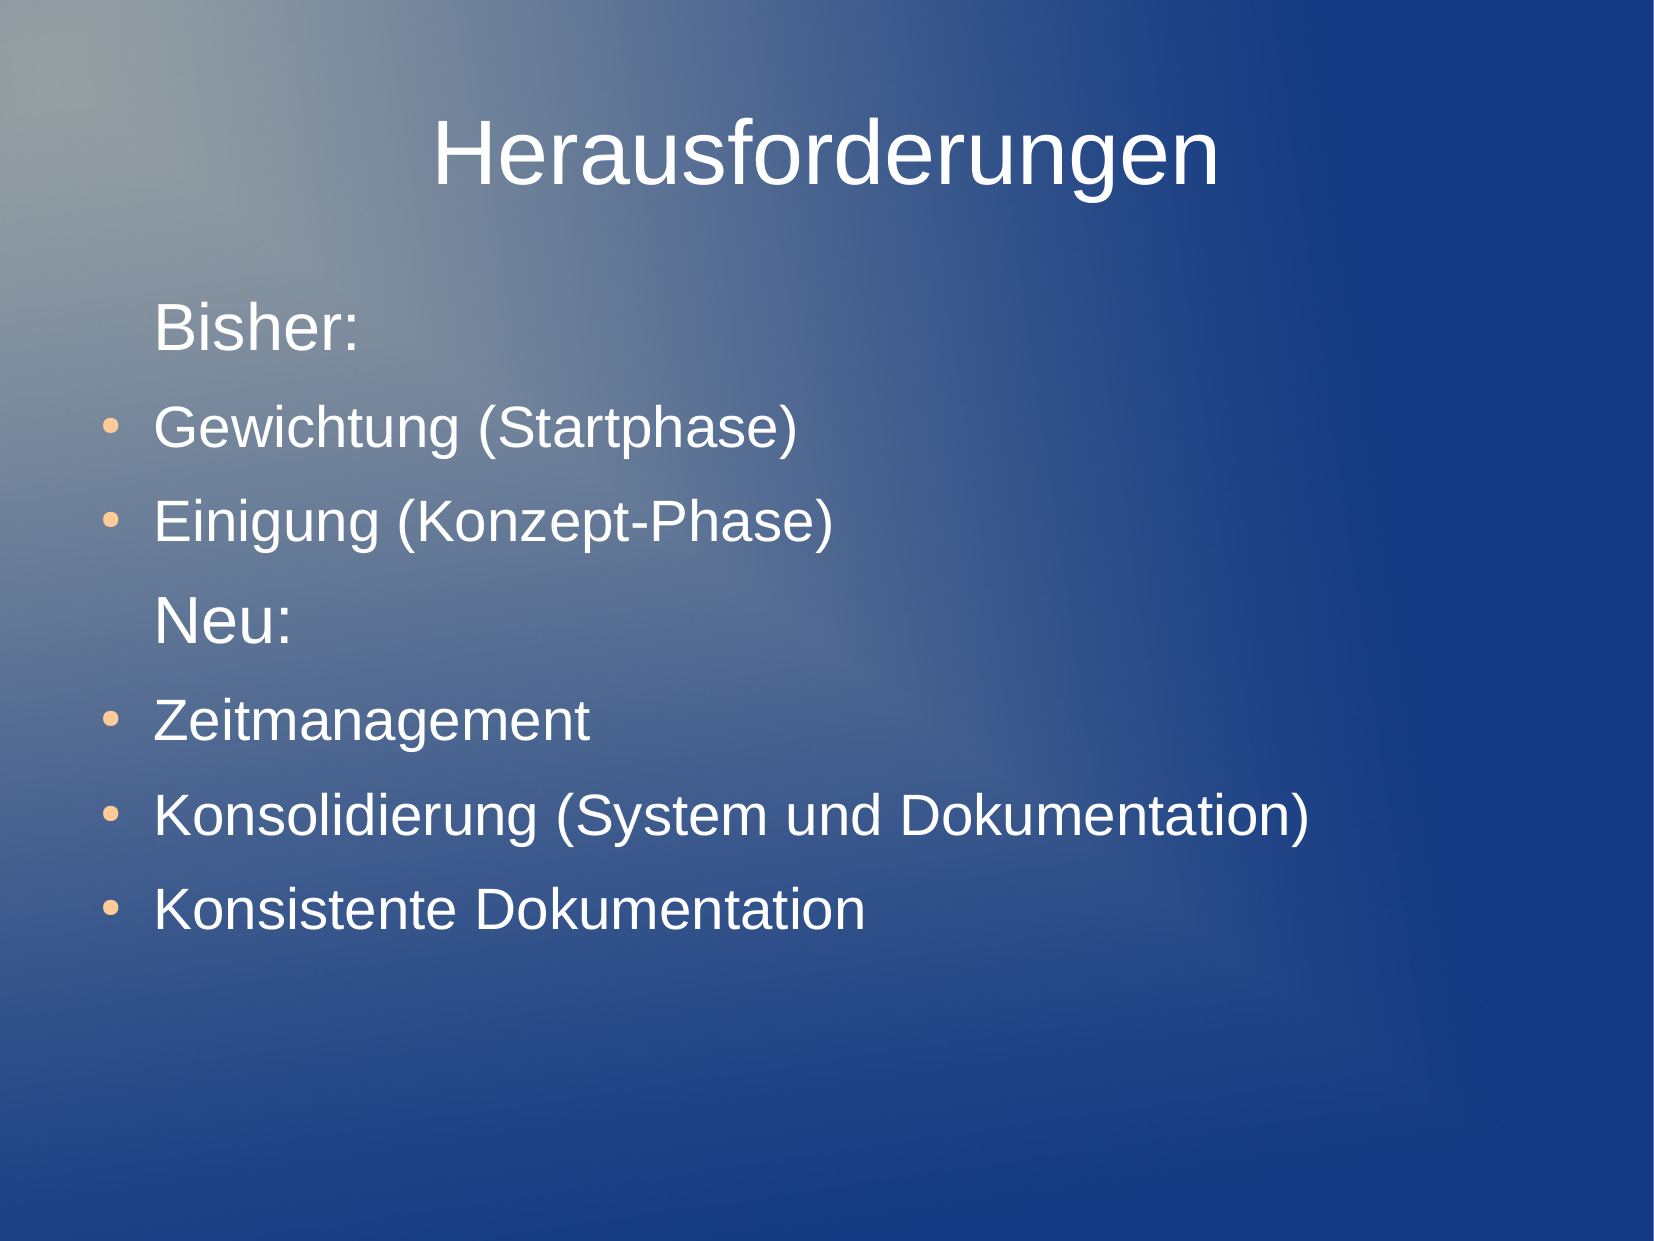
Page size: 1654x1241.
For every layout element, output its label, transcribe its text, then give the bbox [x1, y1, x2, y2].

picture [0, 0, 1654, 1241]
title Herausforderungen [82, 49, 1571, 257]
list Bisher: Gewichtung (Startphase) Einigung (Konzept-Phase) Neu: Zeitmanagement Konsolidierung (System und Dokumentation) Konsistente Dokumentation [82, 290, 1571, 1109]
